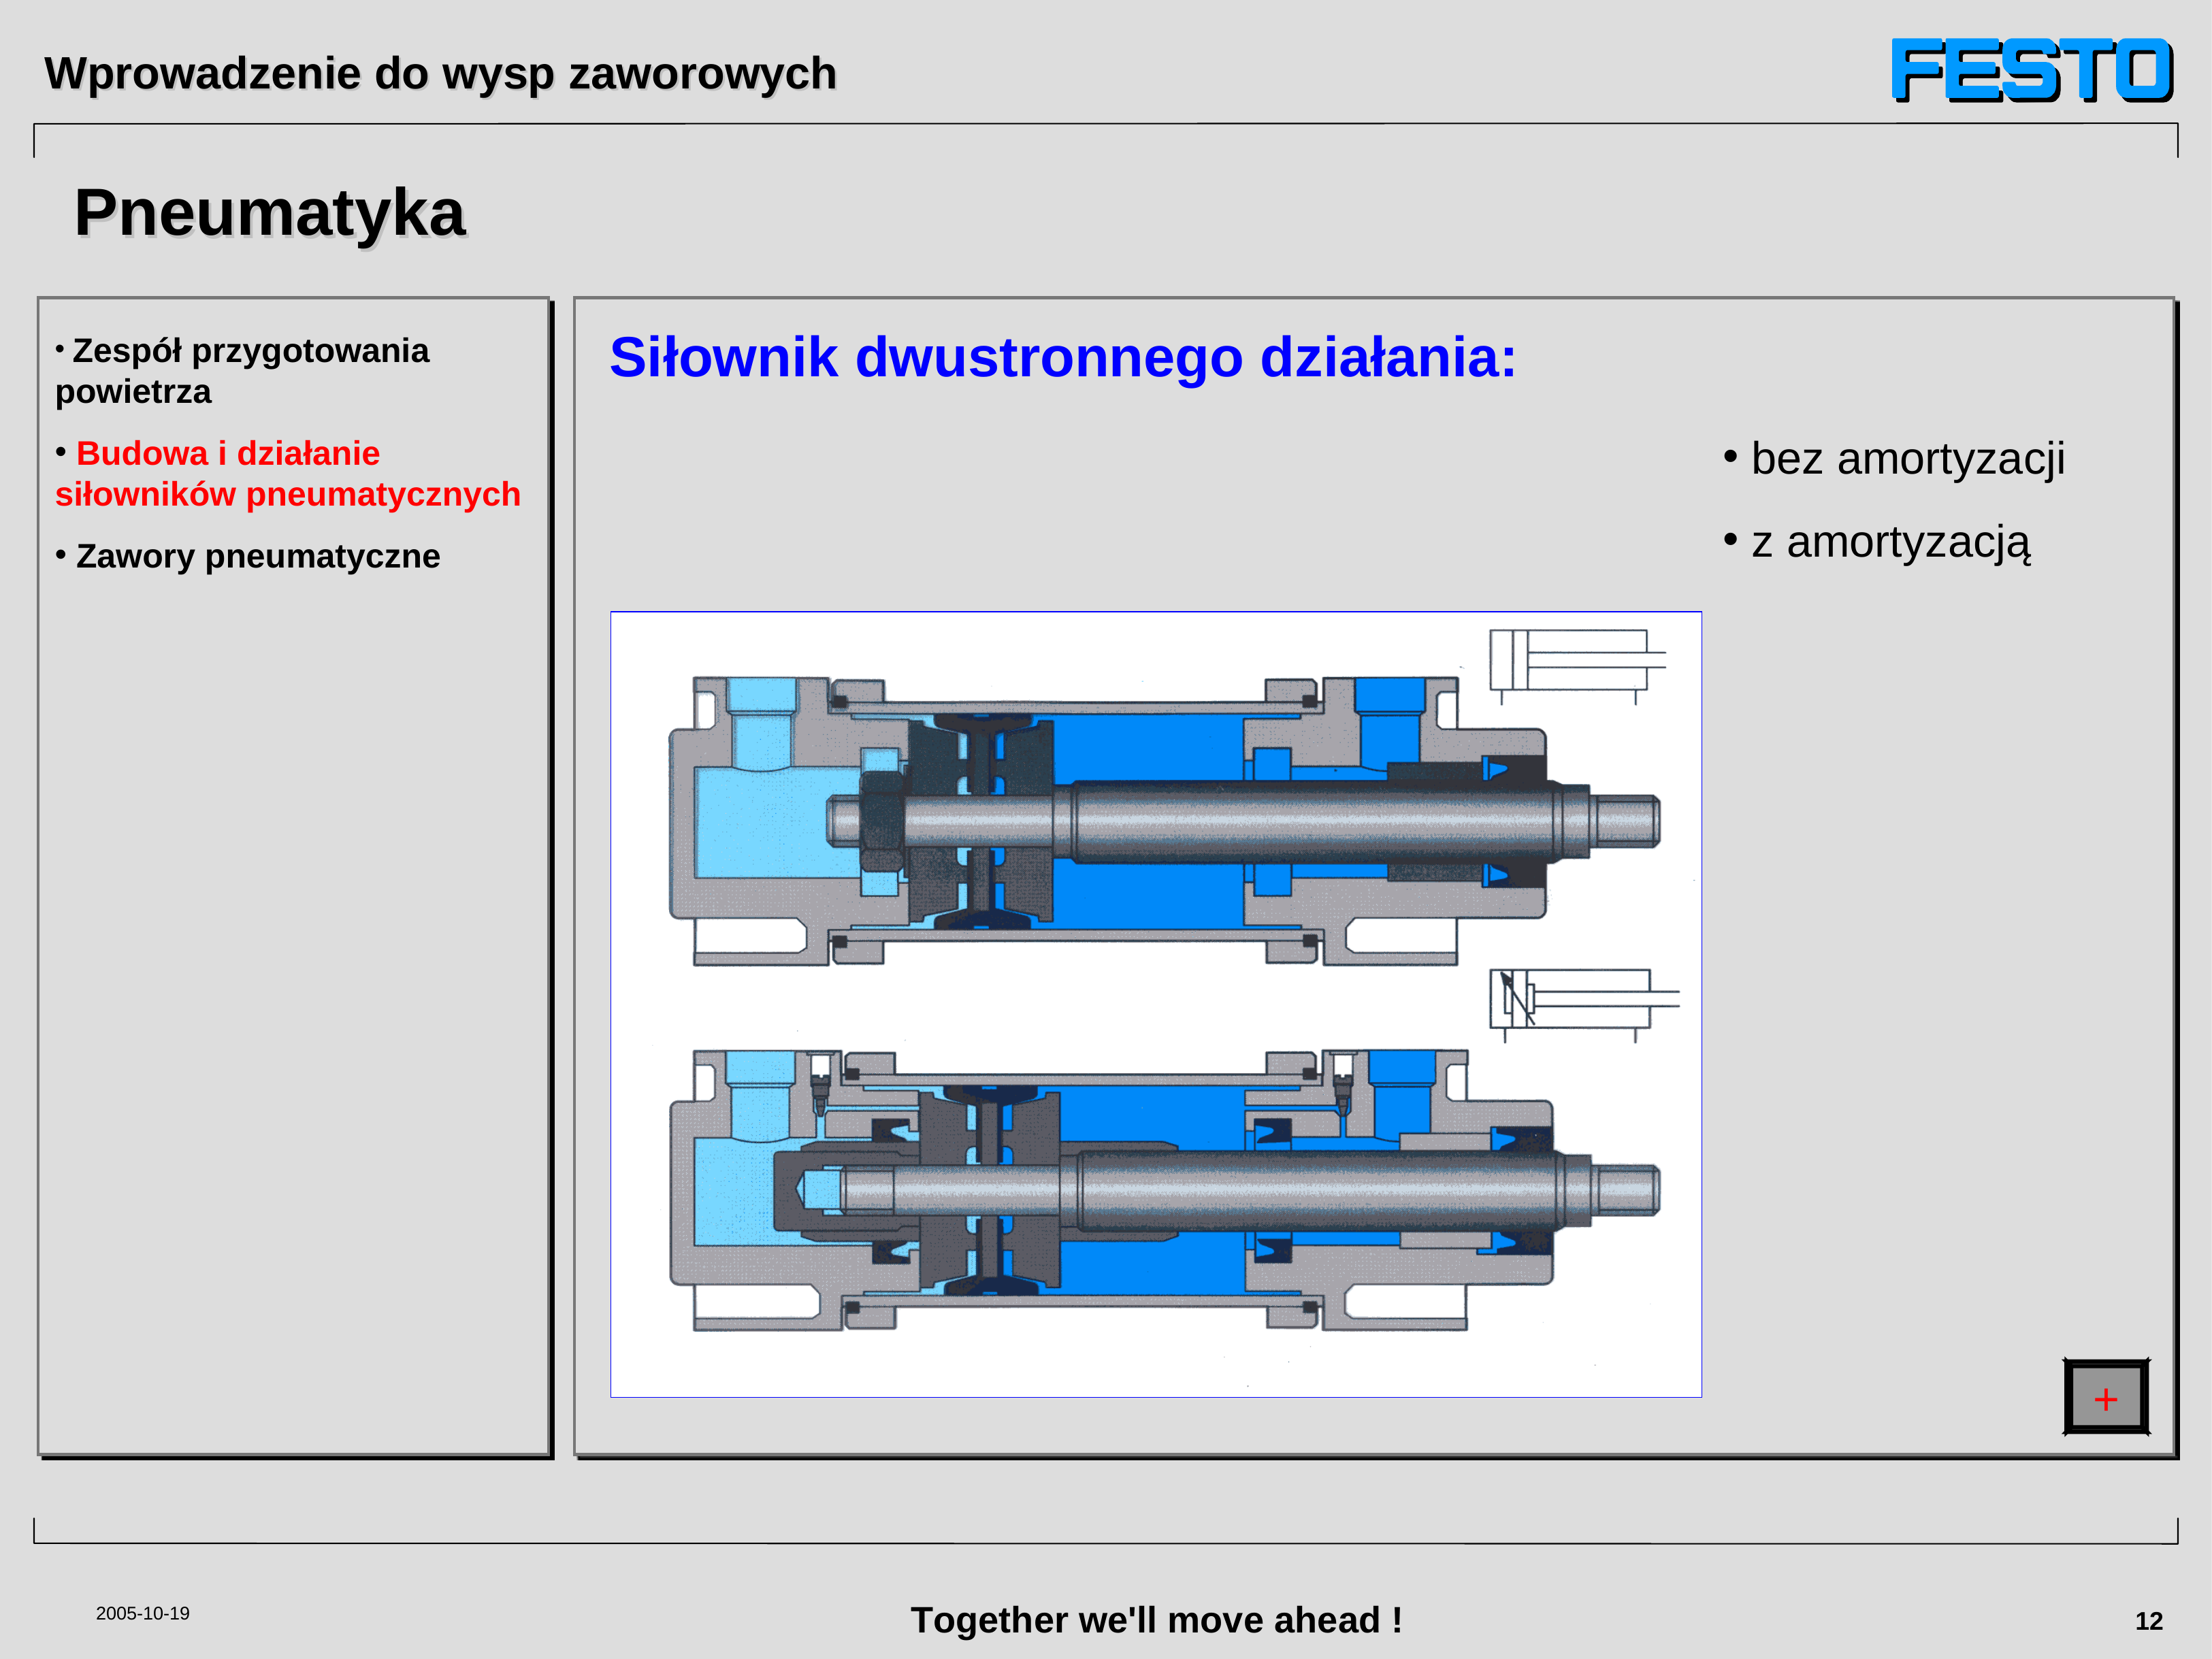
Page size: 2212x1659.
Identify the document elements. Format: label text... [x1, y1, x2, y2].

text_box 2005-10-19 [74, 1592, 387, 1633]
text_box + [2072, 1366, 2142, 1427]
text_box + [2067, 1361, 2147, 1366]
text_box Together we'll move ahead ! [807, 1592, 1508, 1644]
text_box <number> [2057, 1592, 2186, 1648]
title Pneumatyka [51, 142, 1895, 260]
text_box bez amortyzacji z amortyzacją [1712, 423, 2151, 572]
text_box Siłownik dwustronnego działania: [599, 314, 1681, 394]
text_box Zespół przygotowania powietrza Budowa i działanie siłowników pneumatycznych Zawory pneumatyczne [44, 323, 536, 642]
picture [611, 612, 1702, 1397]
